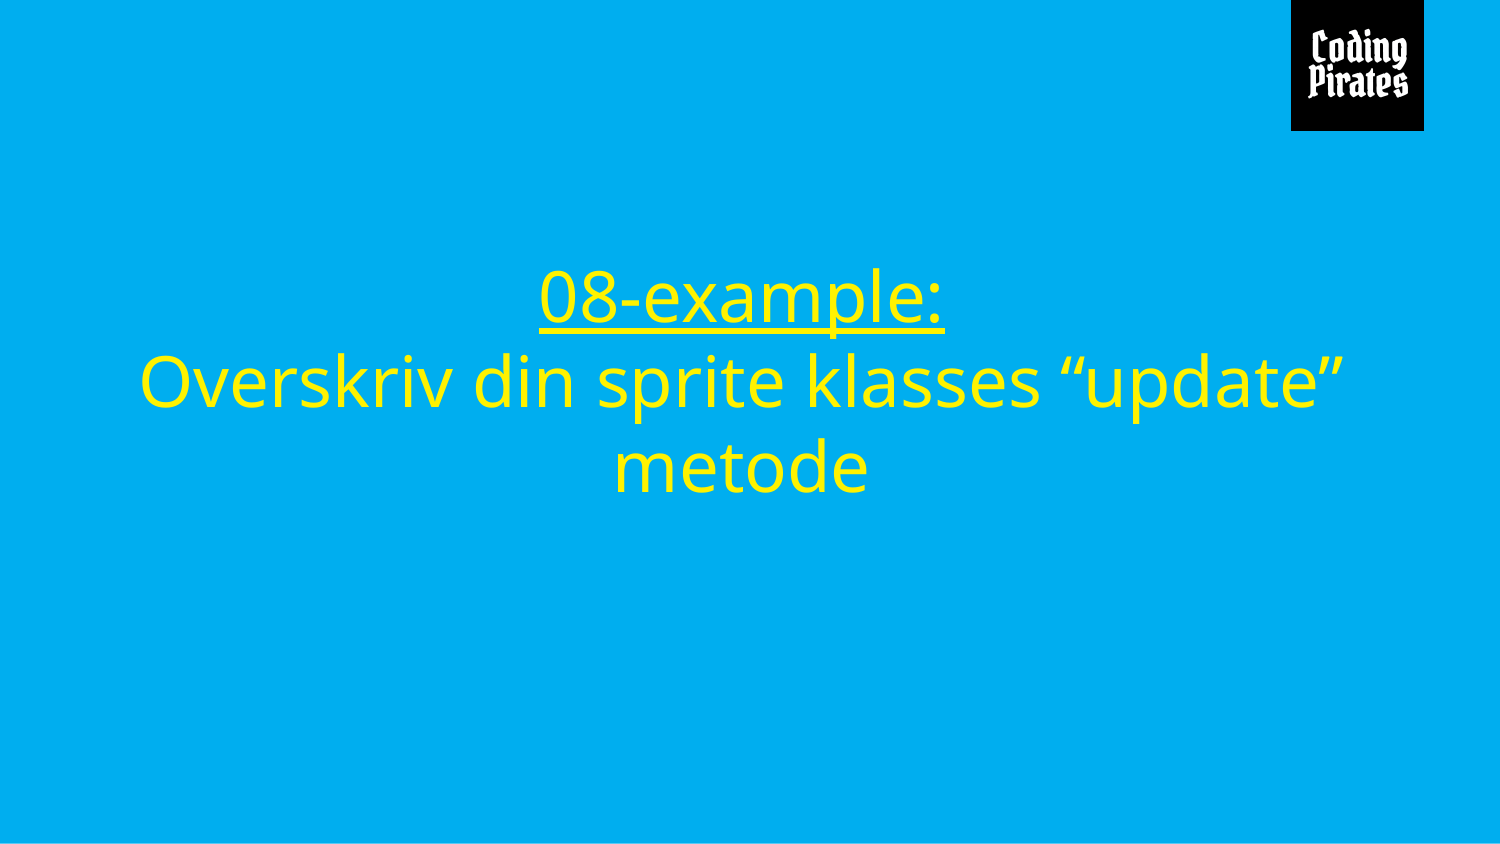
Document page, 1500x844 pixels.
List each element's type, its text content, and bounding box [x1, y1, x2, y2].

title 08-example: Overskriv din sprite klasses “update” metode [12, 352, 1472, 491]
picture [1292, 0, 1423, 130]
